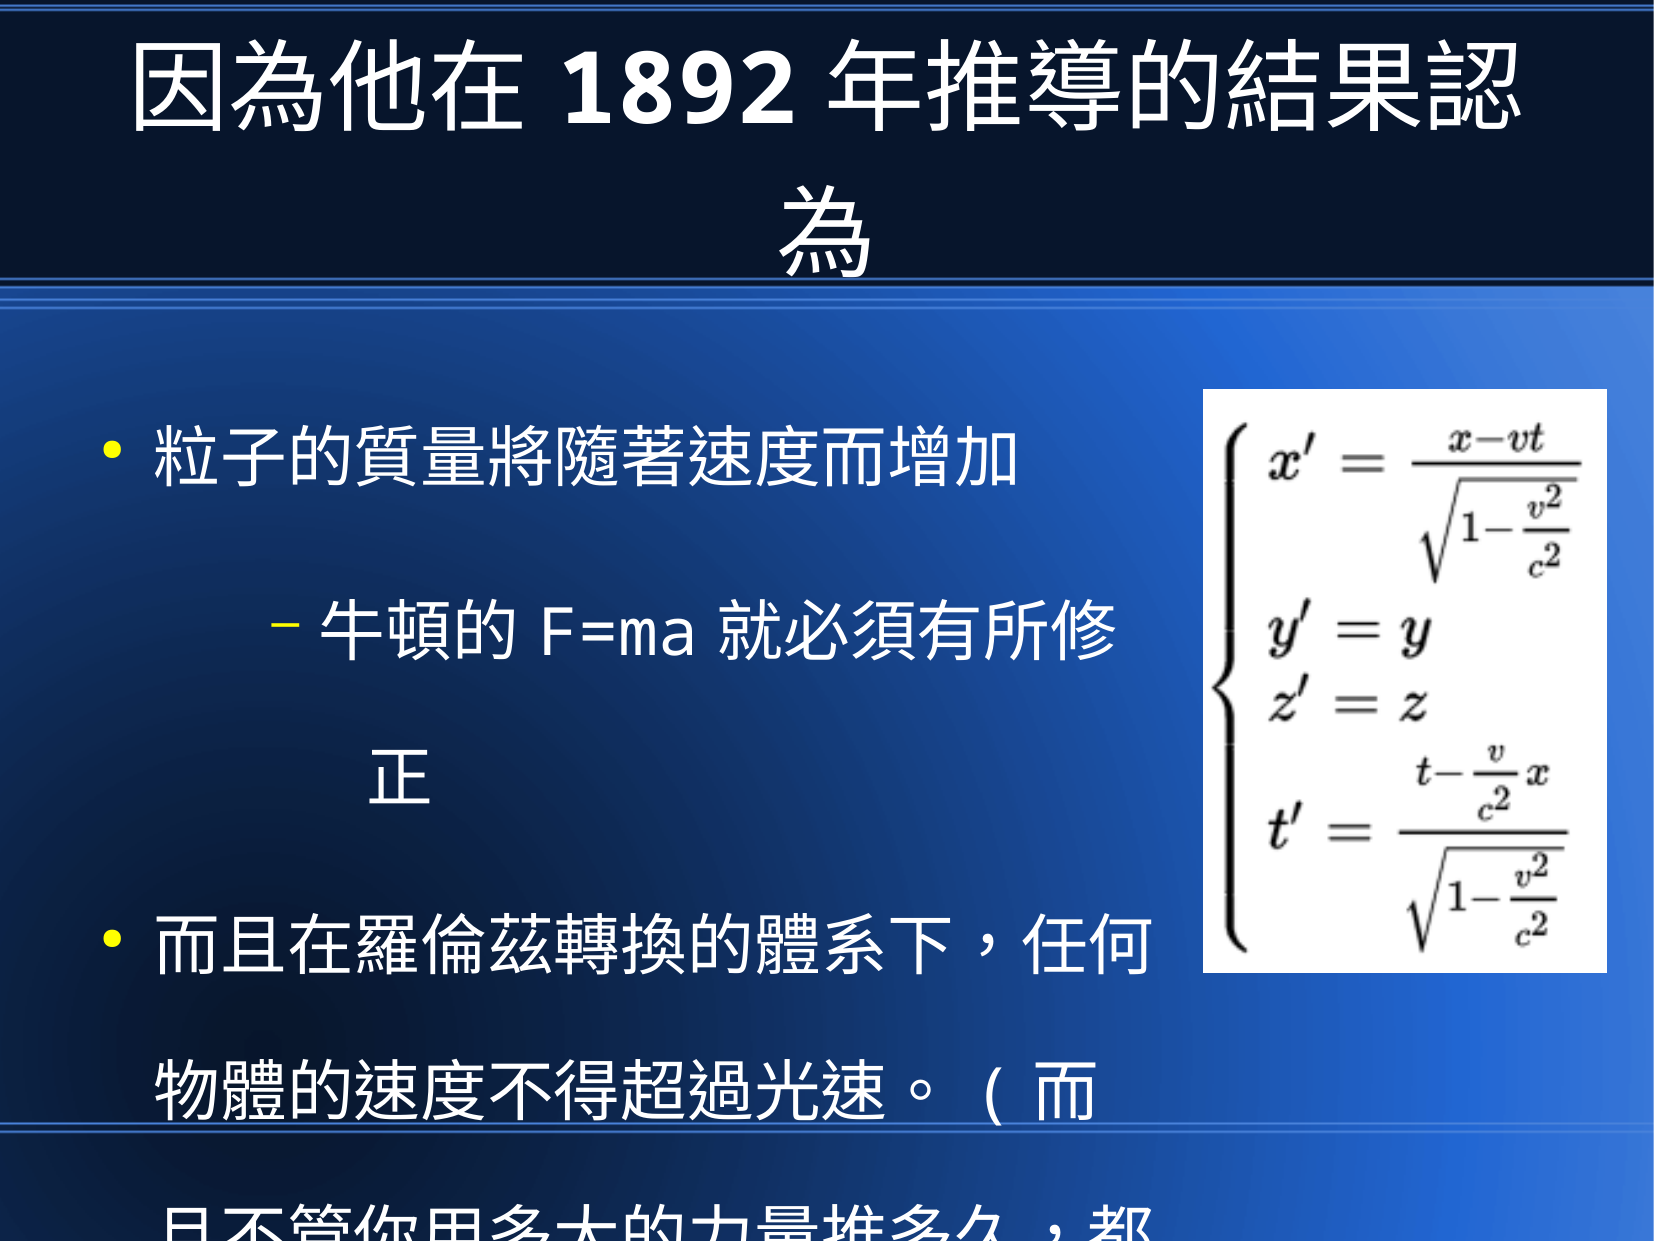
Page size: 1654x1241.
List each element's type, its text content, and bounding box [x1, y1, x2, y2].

picture [0, 0, 1654, 1241]
title 因為他在1892年推導的結果認為 [82, 49, 1571, 257]
list 粒子的質量將隨著速度而增加 牛頓的F=ma就必須有所修正 而且在羅倫茲轉換的體系下，任何物體的速度不得超過光速。(而且不管你用多大的力量推多久，都無法到達光速)。 [82, 355, 1158, 1241]
